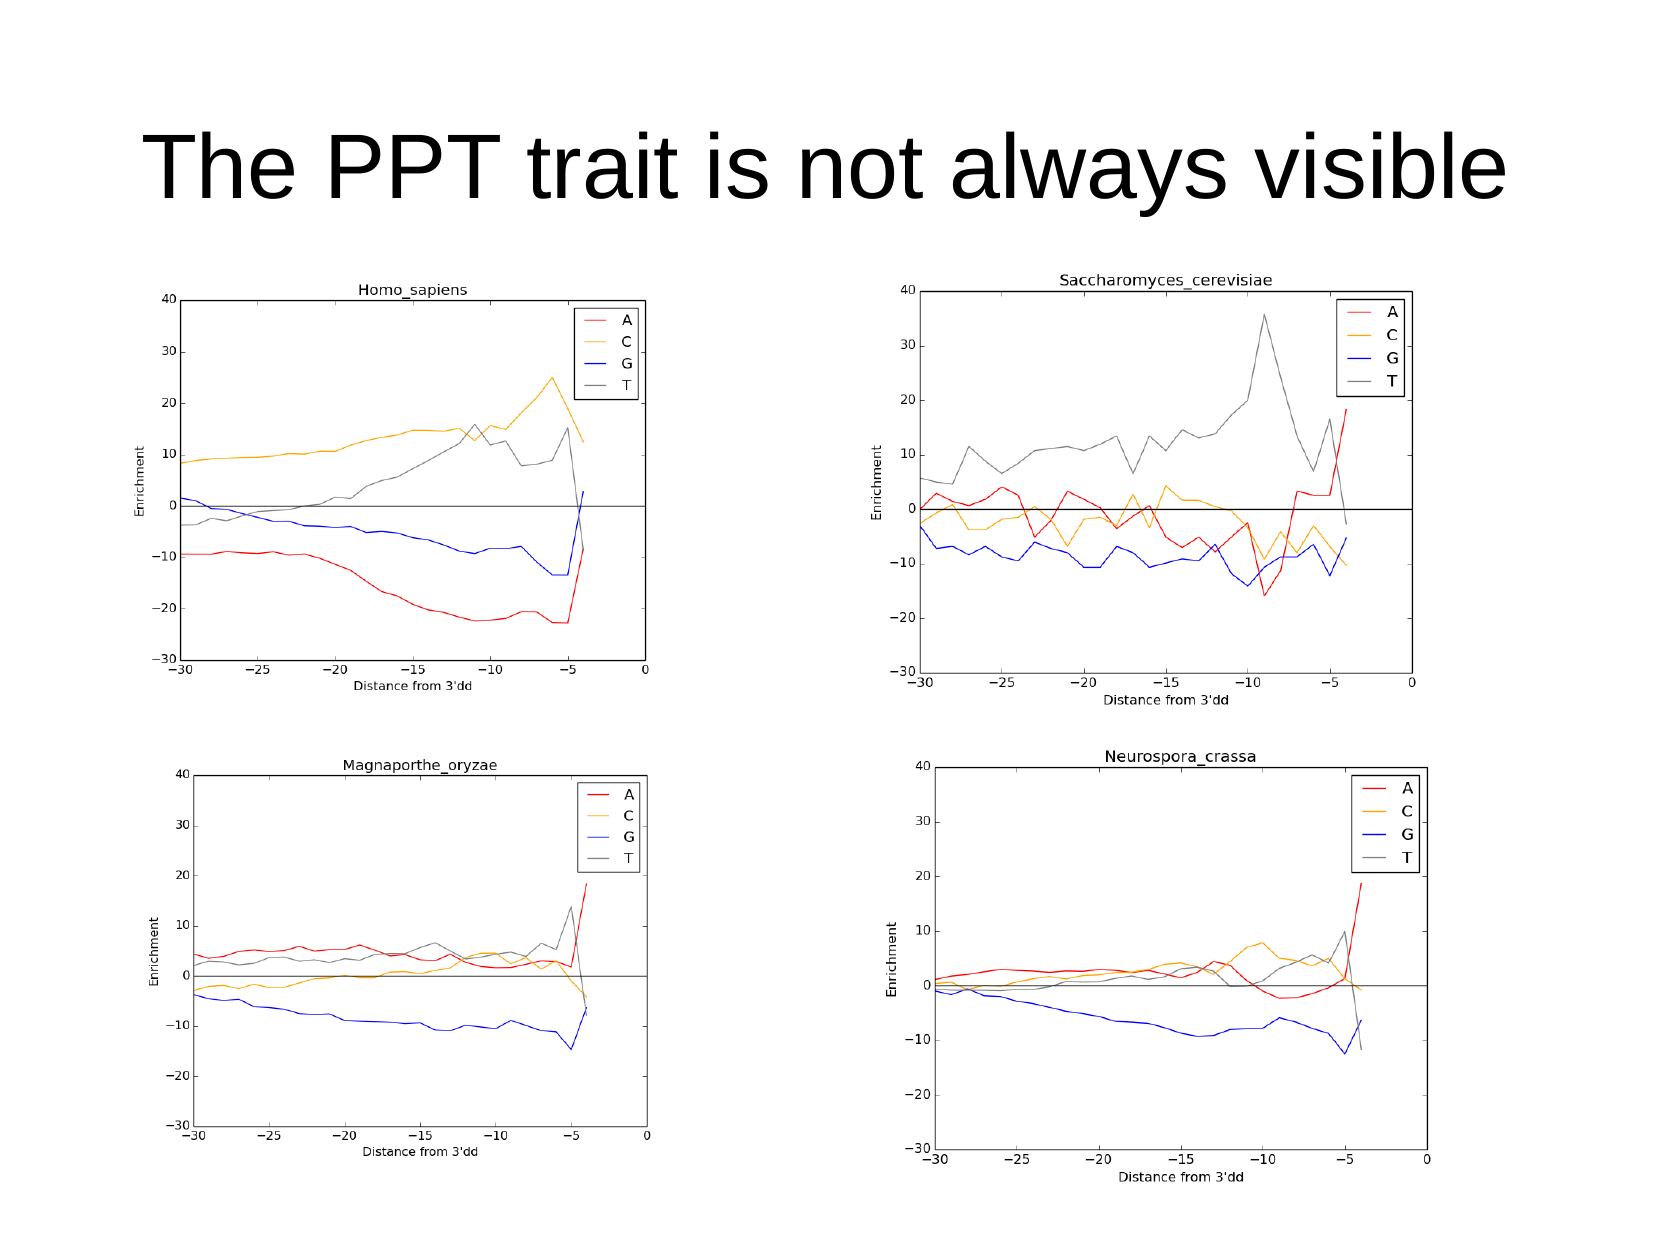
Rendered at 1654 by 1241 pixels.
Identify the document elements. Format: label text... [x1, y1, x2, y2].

picture [840, 243, 1490, 1197]
title The PPT trait is not always visible [82, 62, 1571, 271]
picture [120, 731, 705, 1171]
picture [105, 255, 705, 706]
